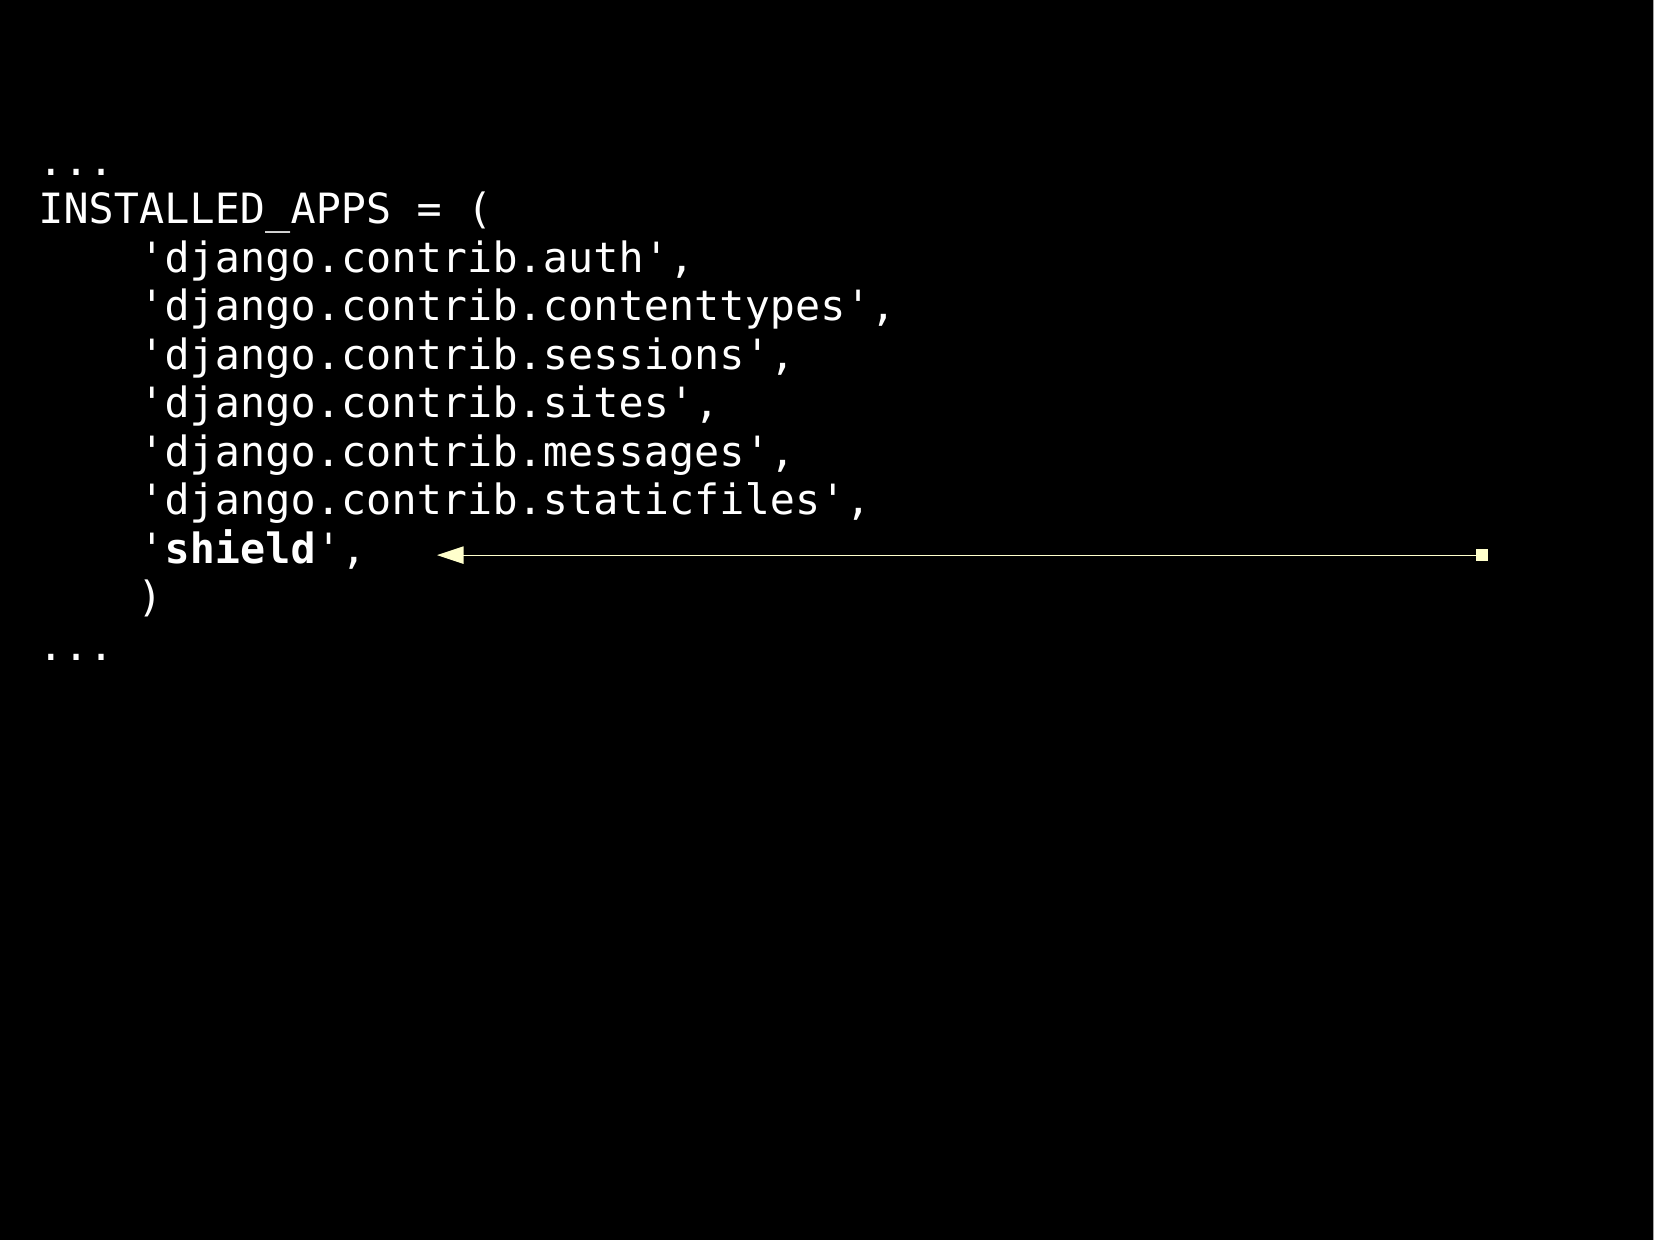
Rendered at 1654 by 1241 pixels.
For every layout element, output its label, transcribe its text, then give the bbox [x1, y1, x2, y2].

text_box ... INSTALLED_APPS = ( 'django.contrib.auth', 'django.contrib.contenttypes', 'django.contrib.sessions', 'django.contrib.sites', 'django.contrib.messages', 'django.contrib.staticfiles', 'shield', ) ... [23, 82, 1654, 877]
